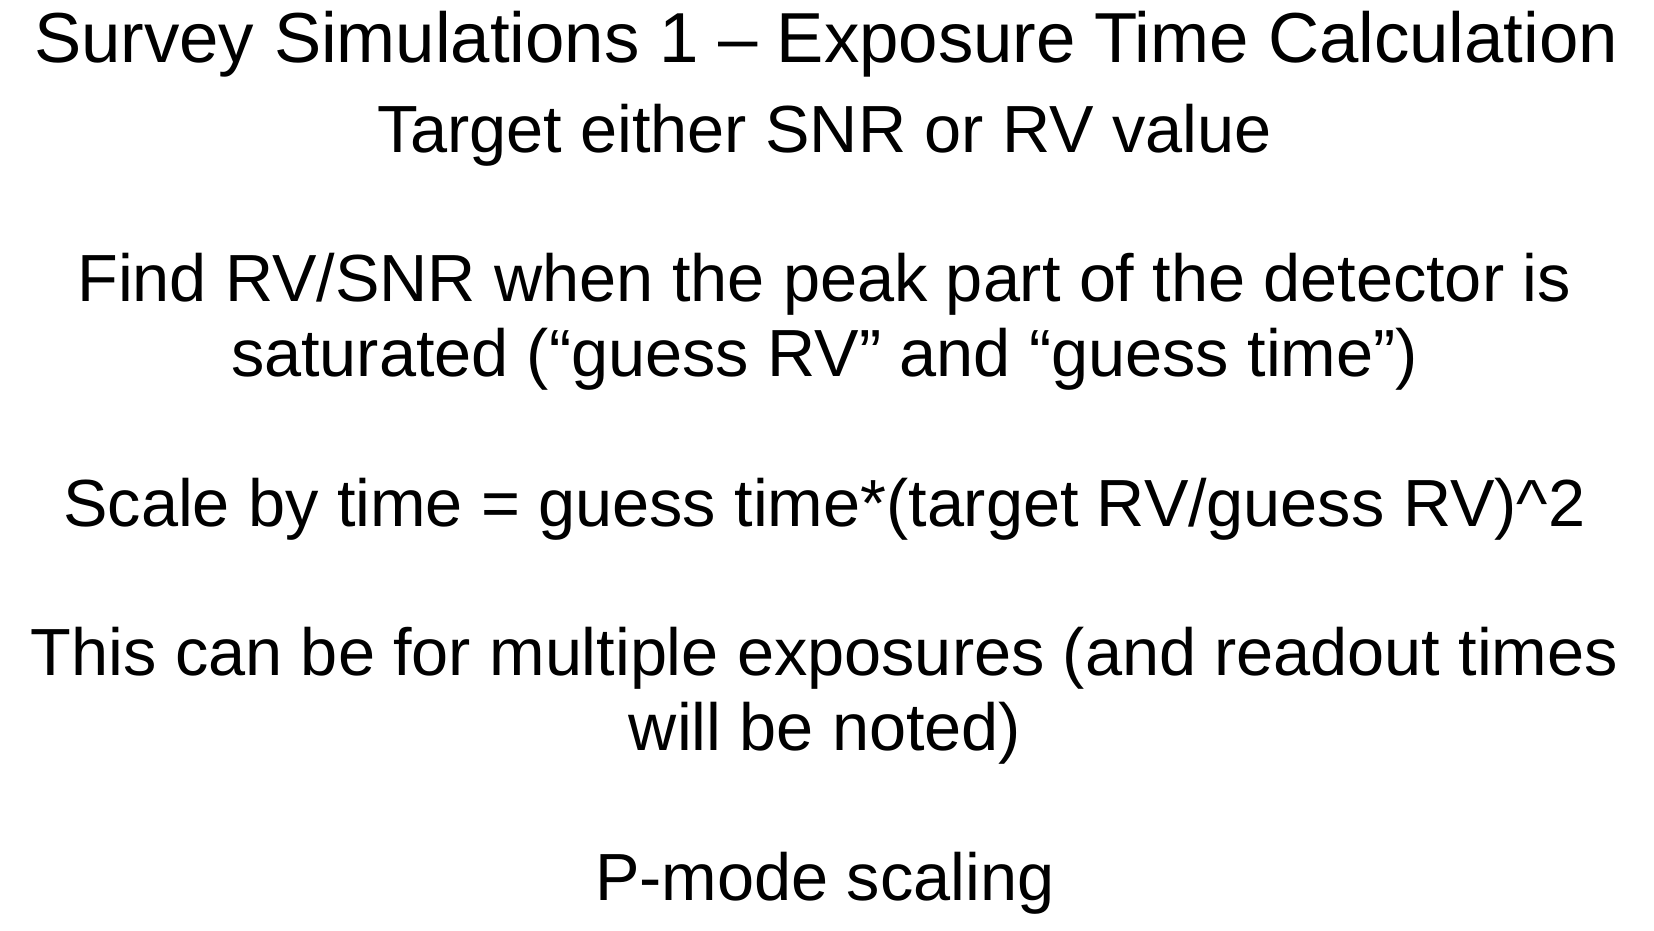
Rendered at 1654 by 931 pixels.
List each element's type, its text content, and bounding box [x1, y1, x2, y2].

title Survey Simulations 1 – Exposure Time Calculation [0, 0, 1654, 78]
text_box Target either SNR or RV value Find RV/SNR when the peak part of the detector is saturated (“guess RV” and “guess time”) Scale by time = guess time*(target RV/guess RV)^2 This can be for multiple exposures (and readout times will be noted) P-mode scaling [0, 76, 1651, 931]
